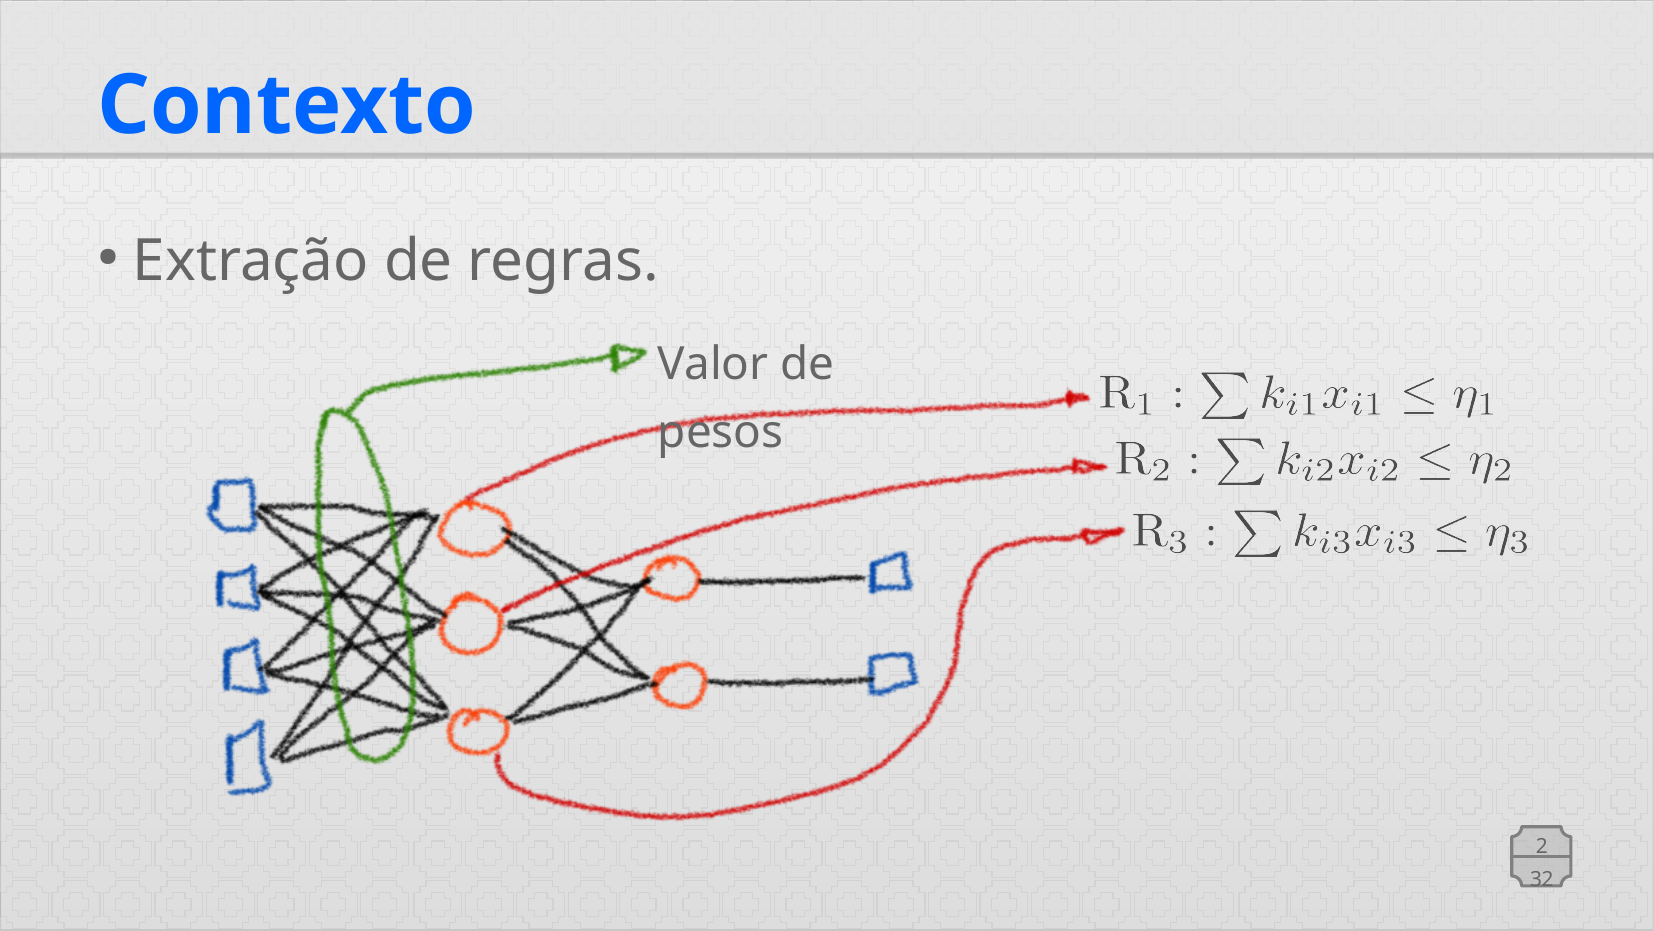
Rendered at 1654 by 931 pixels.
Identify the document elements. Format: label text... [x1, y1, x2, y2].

text_box Extração de regras. [82, 203, 1571, 296]
picture [182, 334, 1510, 822]
text_box Valor de pesos [607, 316, 962, 388]
text_box Contexto [82, 37, 532, 155]
picture [1133, 510, 1527, 557]
